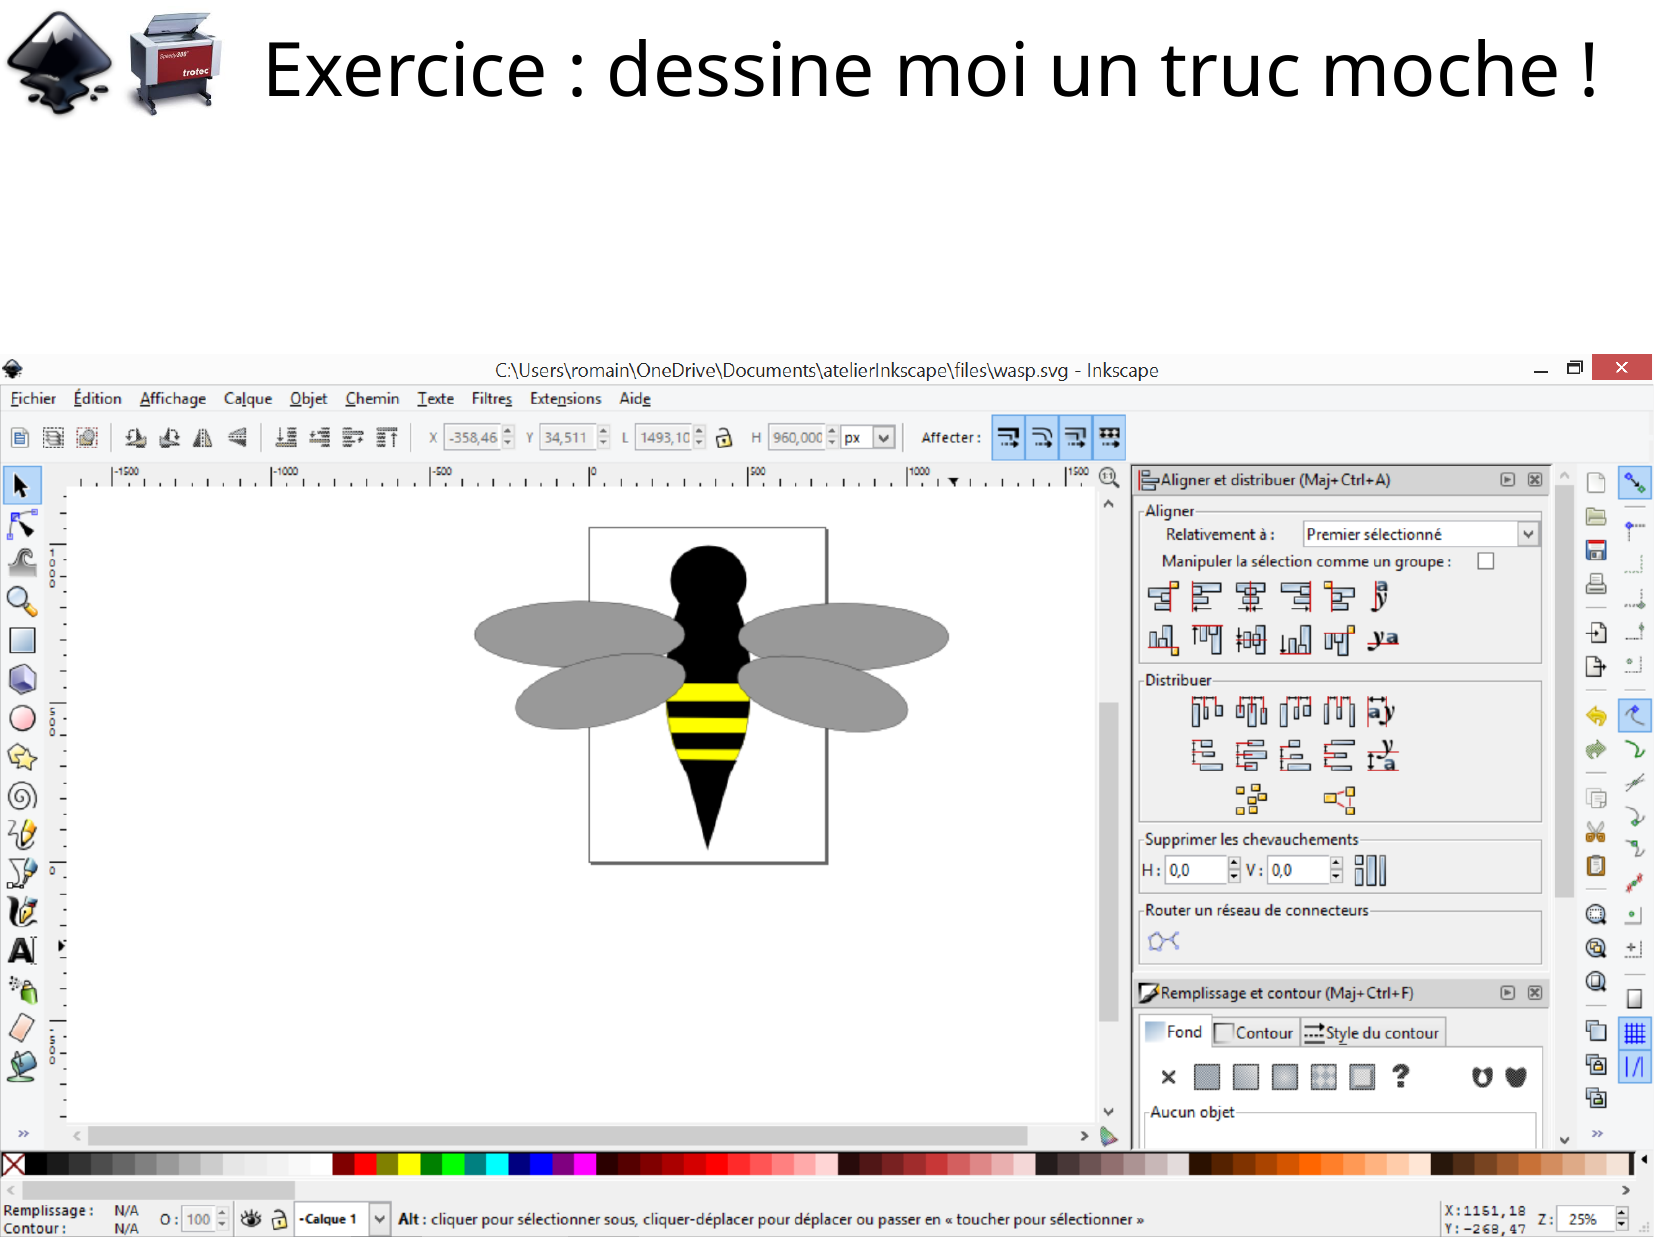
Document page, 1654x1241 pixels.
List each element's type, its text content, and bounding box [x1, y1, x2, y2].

text_box Exercice : dessine moi un truc moche ! [248, 9, 1373, 120]
picture [0, 5, 233, 125]
picture [0, 354, 1654, 1237]
